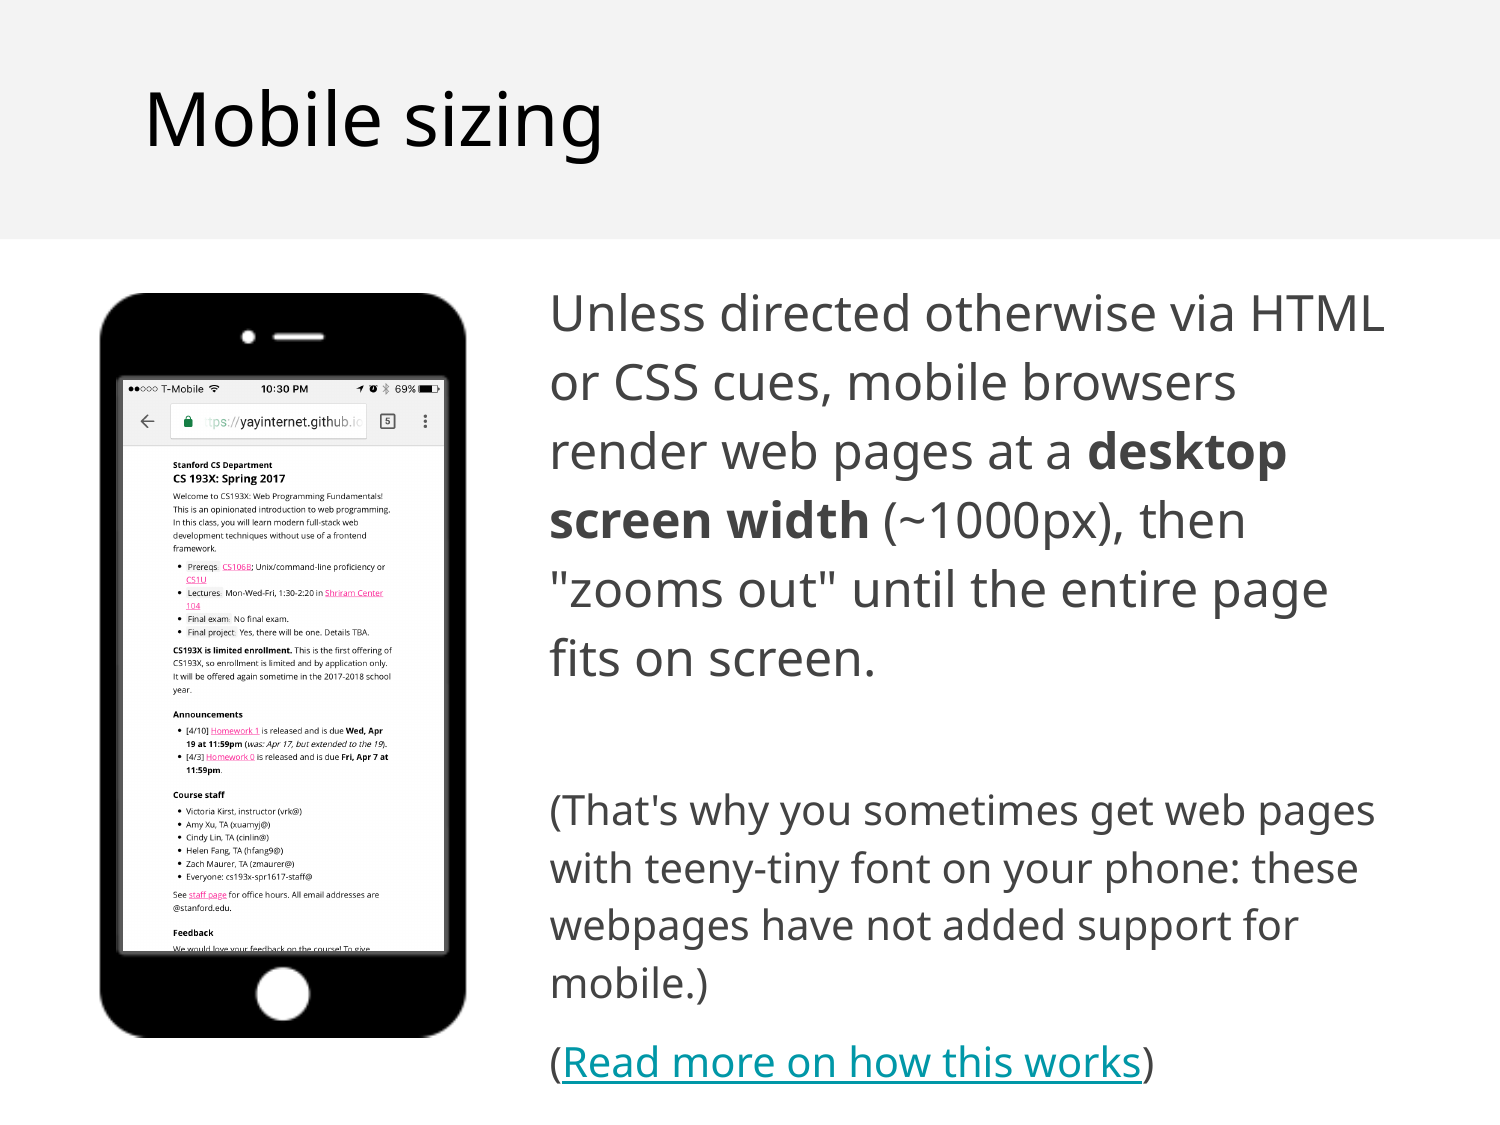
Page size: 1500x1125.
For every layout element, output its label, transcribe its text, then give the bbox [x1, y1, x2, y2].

title Mobile sizing [128, 56, 1372, 183]
list Unless directed otherwise via HTML or CSS cues, mobile browsers render web pages at a desktop screen width (~1000px), then "zooms out" until the entire page fits on screen. (That's why you sometimes get web pages with teeny-tiny font on your phone: these webpages have not added support for mobile.) (Read more on how this works) [534, 309, 1415, 1057]
picture [0, 293, 656, 1038]
